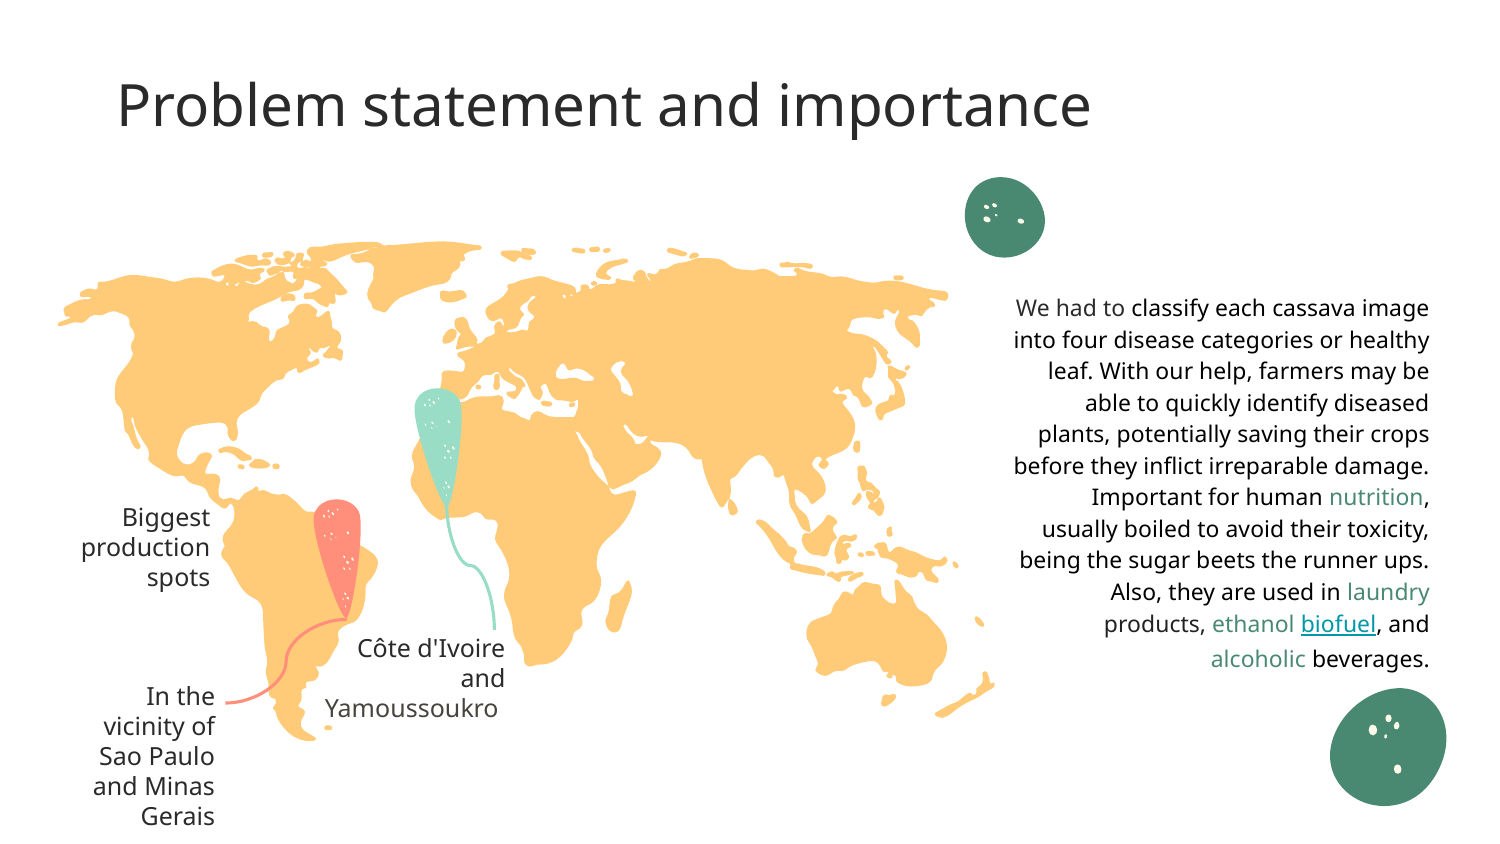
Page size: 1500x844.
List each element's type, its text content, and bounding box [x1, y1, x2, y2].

text_box [755, 519, 864, 582]
text_box [853, 440, 861, 453]
text_box [226, 486, 378, 686]
text_box [596, 258, 629, 280]
text_box [500, 247, 536, 262]
text_box Biggest production spots [42, 486, 226, 631]
text_box [806, 579, 947, 687]
text_box [1330, 688, 1447, 807]
text_box [571, 247, 586, 254]
text_box [439, 290, 467, 303]
text_box [666, 247, 688, 257]
text_box [857, 465, 885, 517]
text_box [268, 637, 303, 741]
text_box In the vicinity of Sao Paulo and Minas Gerais [46, 665, 231, 810]
text_box [218, 446, 271, 469]
text_box [874, 542, 948, 584]
text_box [602, 248, 611, 253]
text_box [934, 671, 995, 718]
text_box [272, 463, 280, 470]
text_box [974, 616, 985, 627]
text_box Côte d'Ivoire and Yamoussoukro [303, 618, 521, 762]
text_box [857, 550, 876, 558]
text_box Problem statement and importance [101, 53, 1270, 178]
text_box We had to classify each cassava image into four disease categories or healthy leaf. With our help, farmers may be able to quickly identify diseased plants, potentially saving their crops before they inflict irreparable damage. Important for human nutrition, usually boiled to avoid their toxicity, being the sugar beets the runner ups. Also, they are used in laundry products, ethanol biofuel, and alcoholic beverages. [995, 278, 1445, 684]
text_box [851, 492, 862, 506]
text_box [881, 693, 897, 707]
text_box [964, 177, 1045, 258]
text_box [952, 561, 959, 569]
text_box [588, 246, 601, 253]
text_box [605, 580, 632, 633]
text_box [237, 464, 245, 470]
text_box [886, 526, 893, 537]
text_box [57, 241, 482, 486]
text_box [410, 252, 949, 667]
